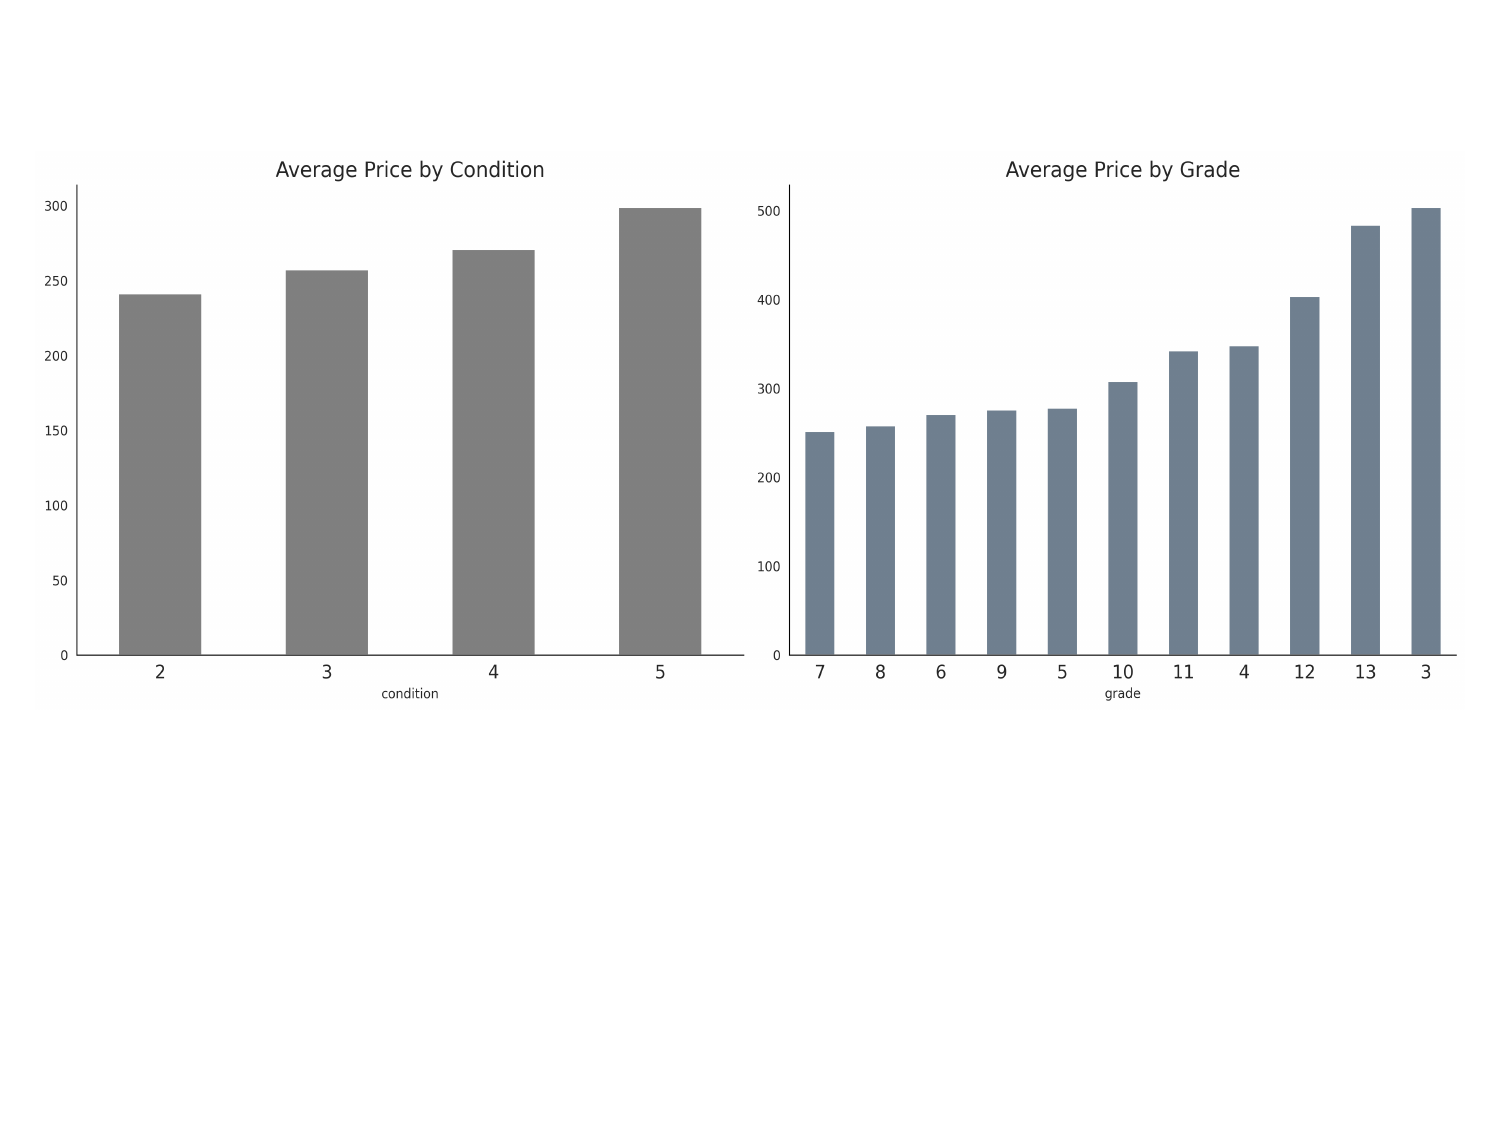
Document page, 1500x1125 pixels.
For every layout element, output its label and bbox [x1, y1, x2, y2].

picture [35, 151, 1465, 710]
